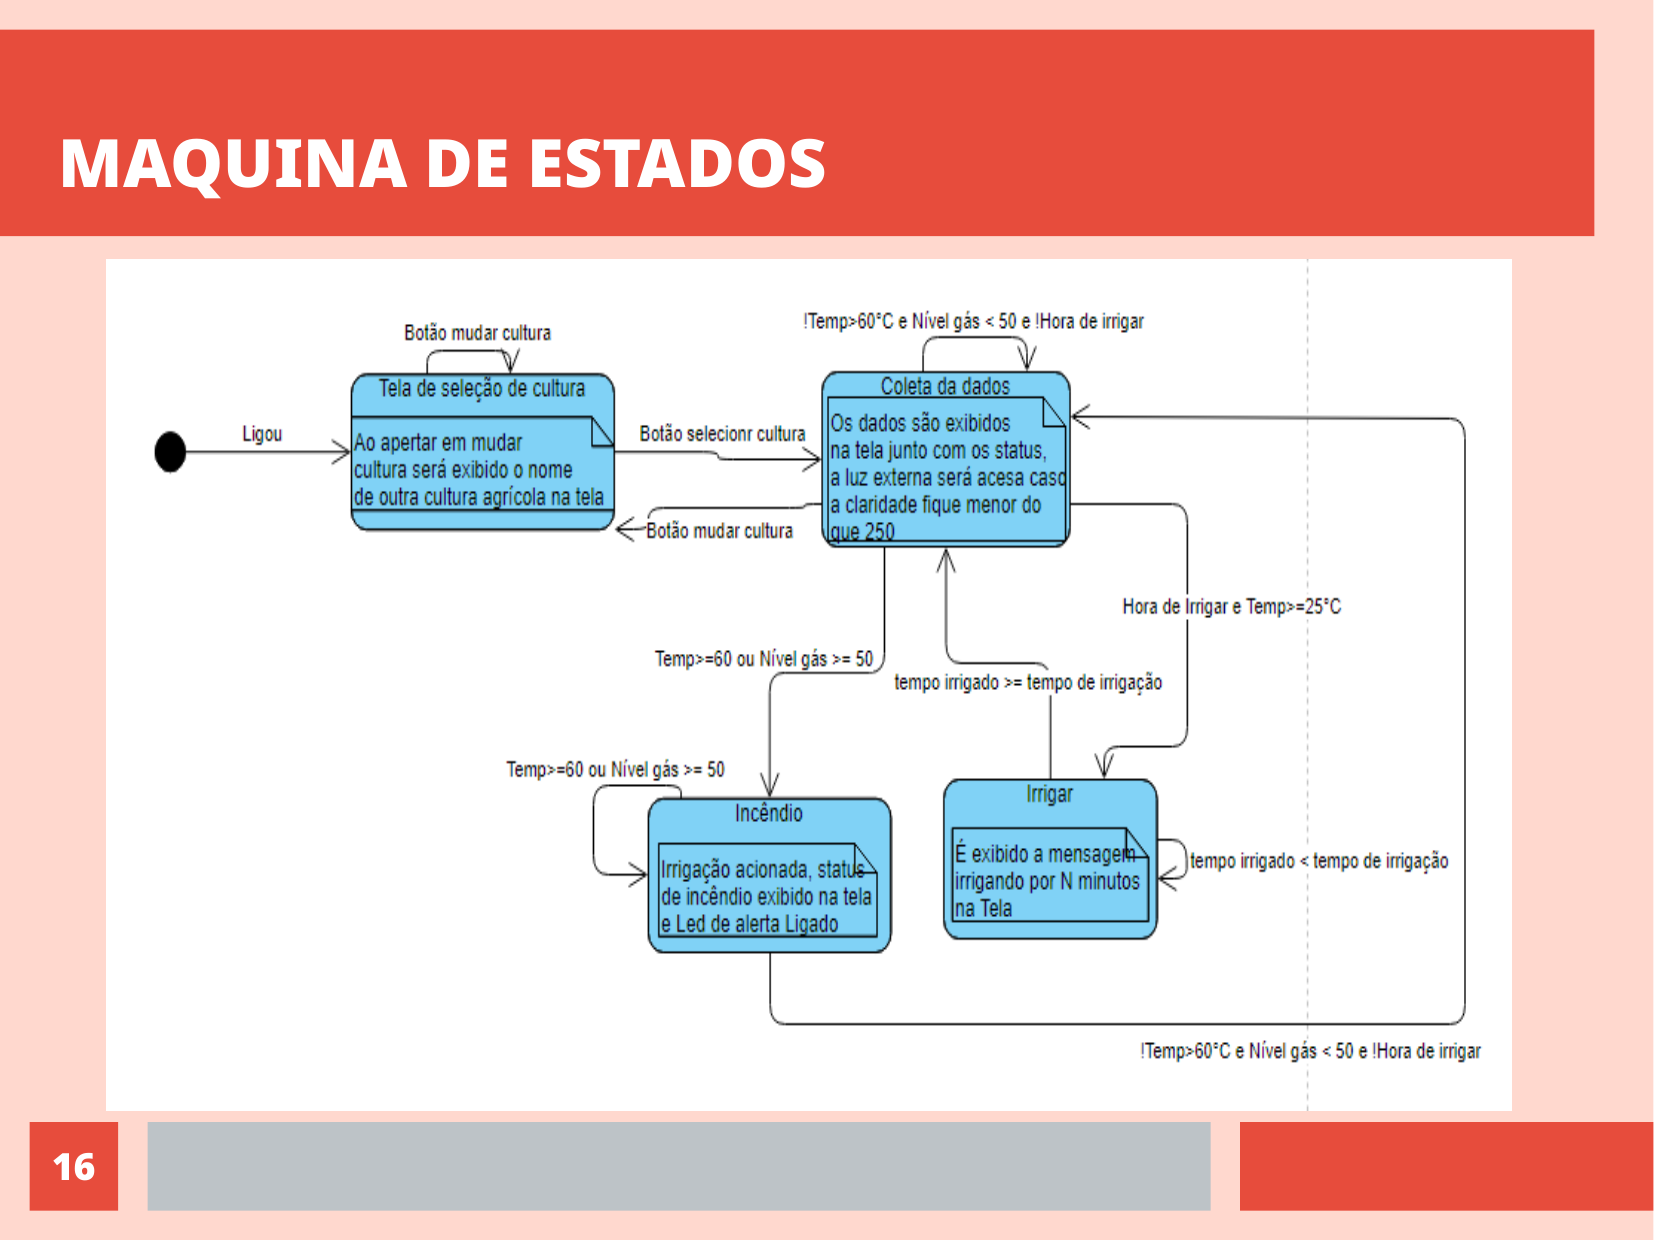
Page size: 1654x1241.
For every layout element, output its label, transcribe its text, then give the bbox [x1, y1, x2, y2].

title MAQUINA DE ESTADOS [59, 59, 1595, 207]
picture [106, 259, 1512, 1111]
